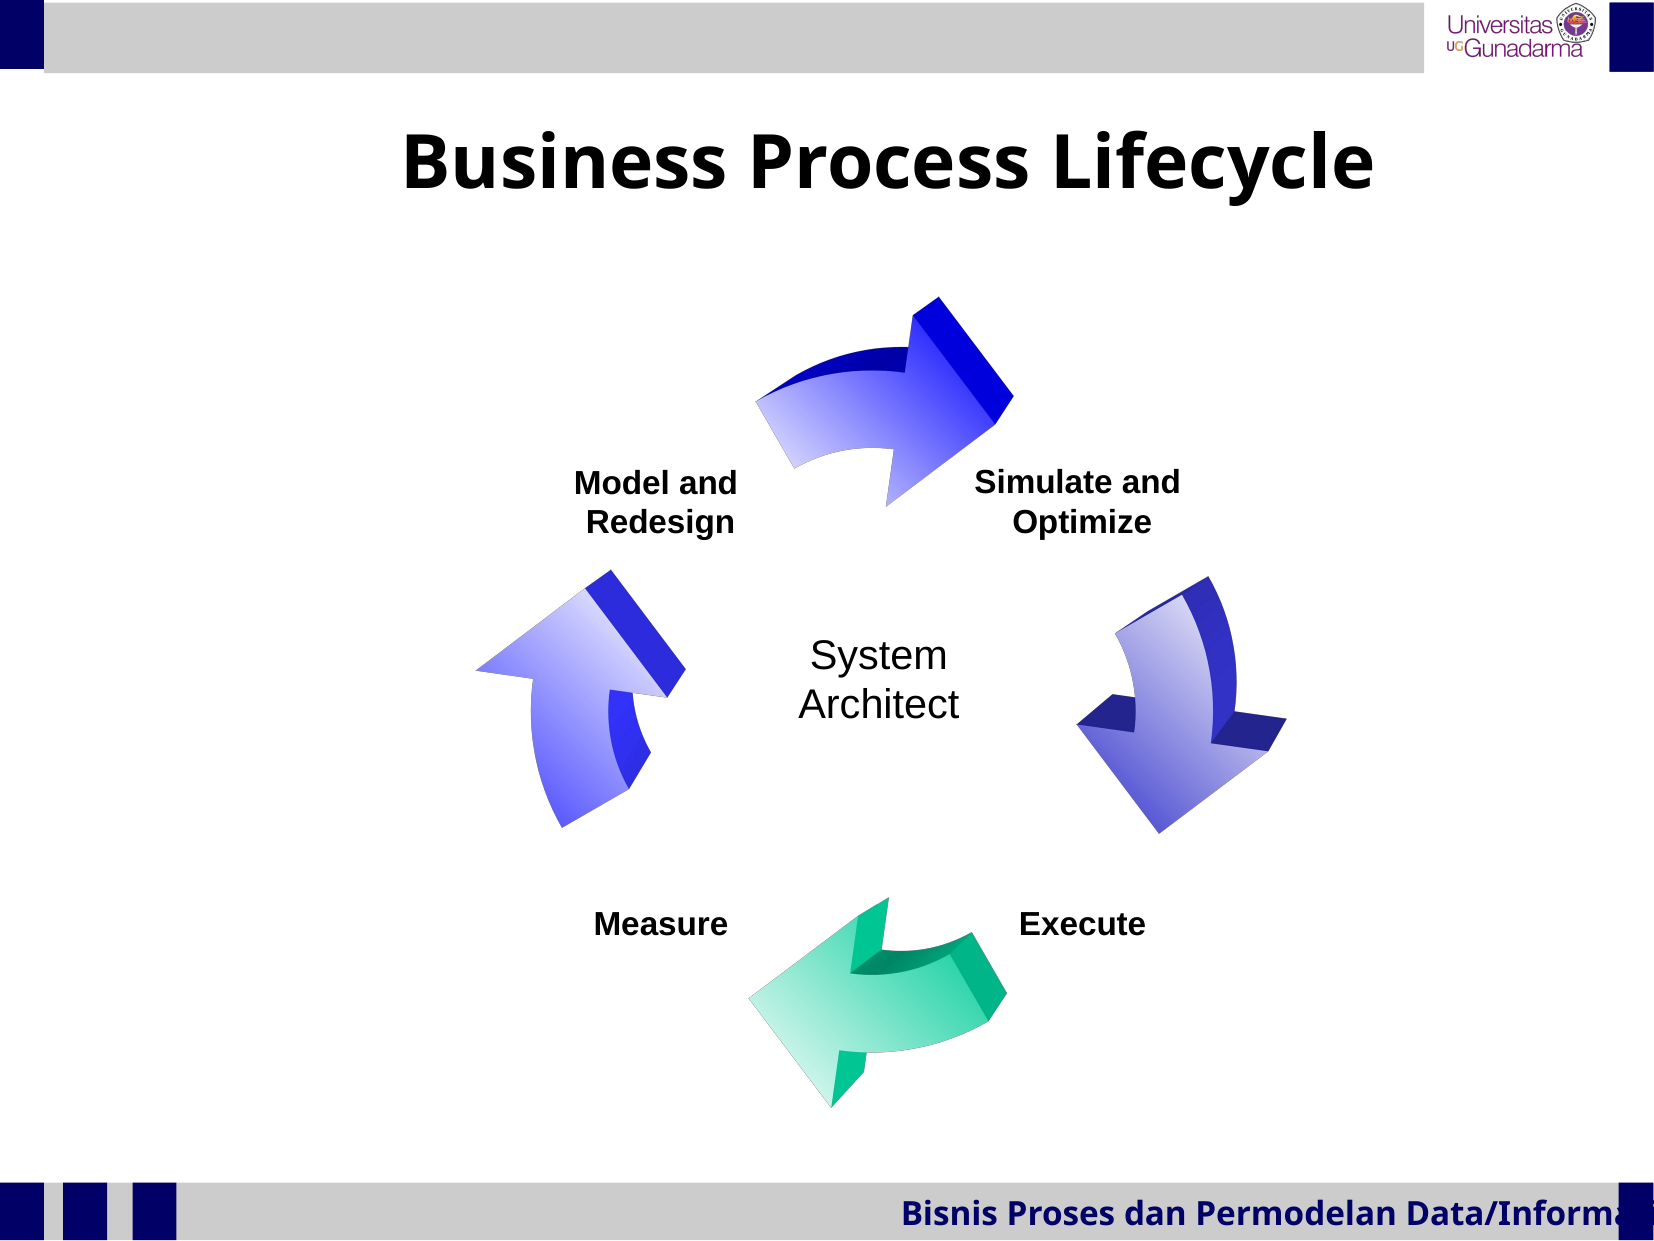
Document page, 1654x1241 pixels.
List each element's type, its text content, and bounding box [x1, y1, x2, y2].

text_box [750, 918, 987, 1106]
text_box [757, 298, 1013, 505]
picture [1437, 2, 1610, 62]
text_box [478, 589, 685, 827]
text_box System Architect [748, 619, 1010, 735]
text_box Simulate and Optimize [994, 413, 1170, 588]
title Business Process Lifecycle [179, 68, 1571, 249]
text_box Model and Redesign [573, 413, 749, 589]
text_box Execute [995, 834, 1171, 1010]
text_box Measure [573, 834, 749, 1010]
text_box [1078, 577, 1285, 833]
